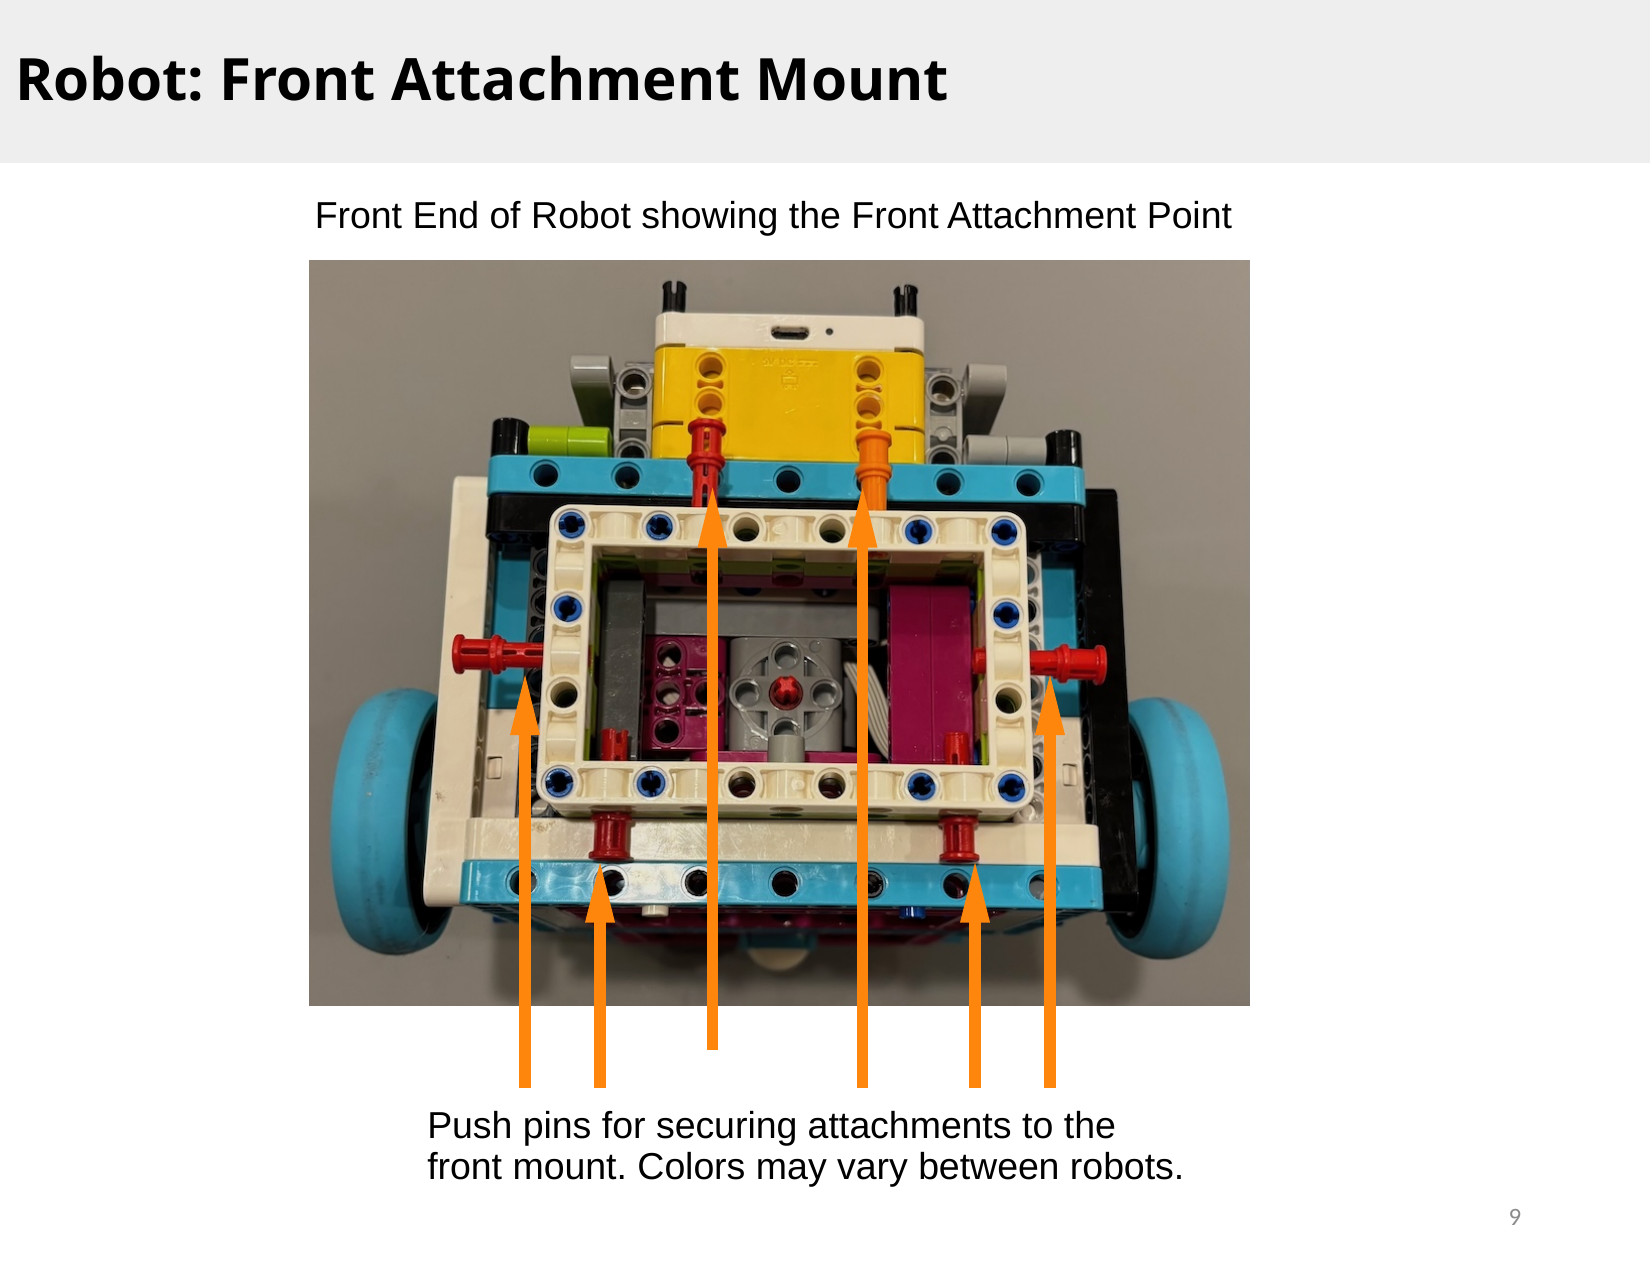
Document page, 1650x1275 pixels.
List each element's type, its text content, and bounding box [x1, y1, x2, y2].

text_box Push pins for securing attachments to the front mount. Colors may vary between robots. [412, 1096, 1201, 1238]
text_box Front End of Robot showing the Front Attachment Point [300, 187, 1276, 263]
picture [309, 263, 1250, 1006]
title Robot: Front Attachment Mount [0, 0, 1650, 163]
